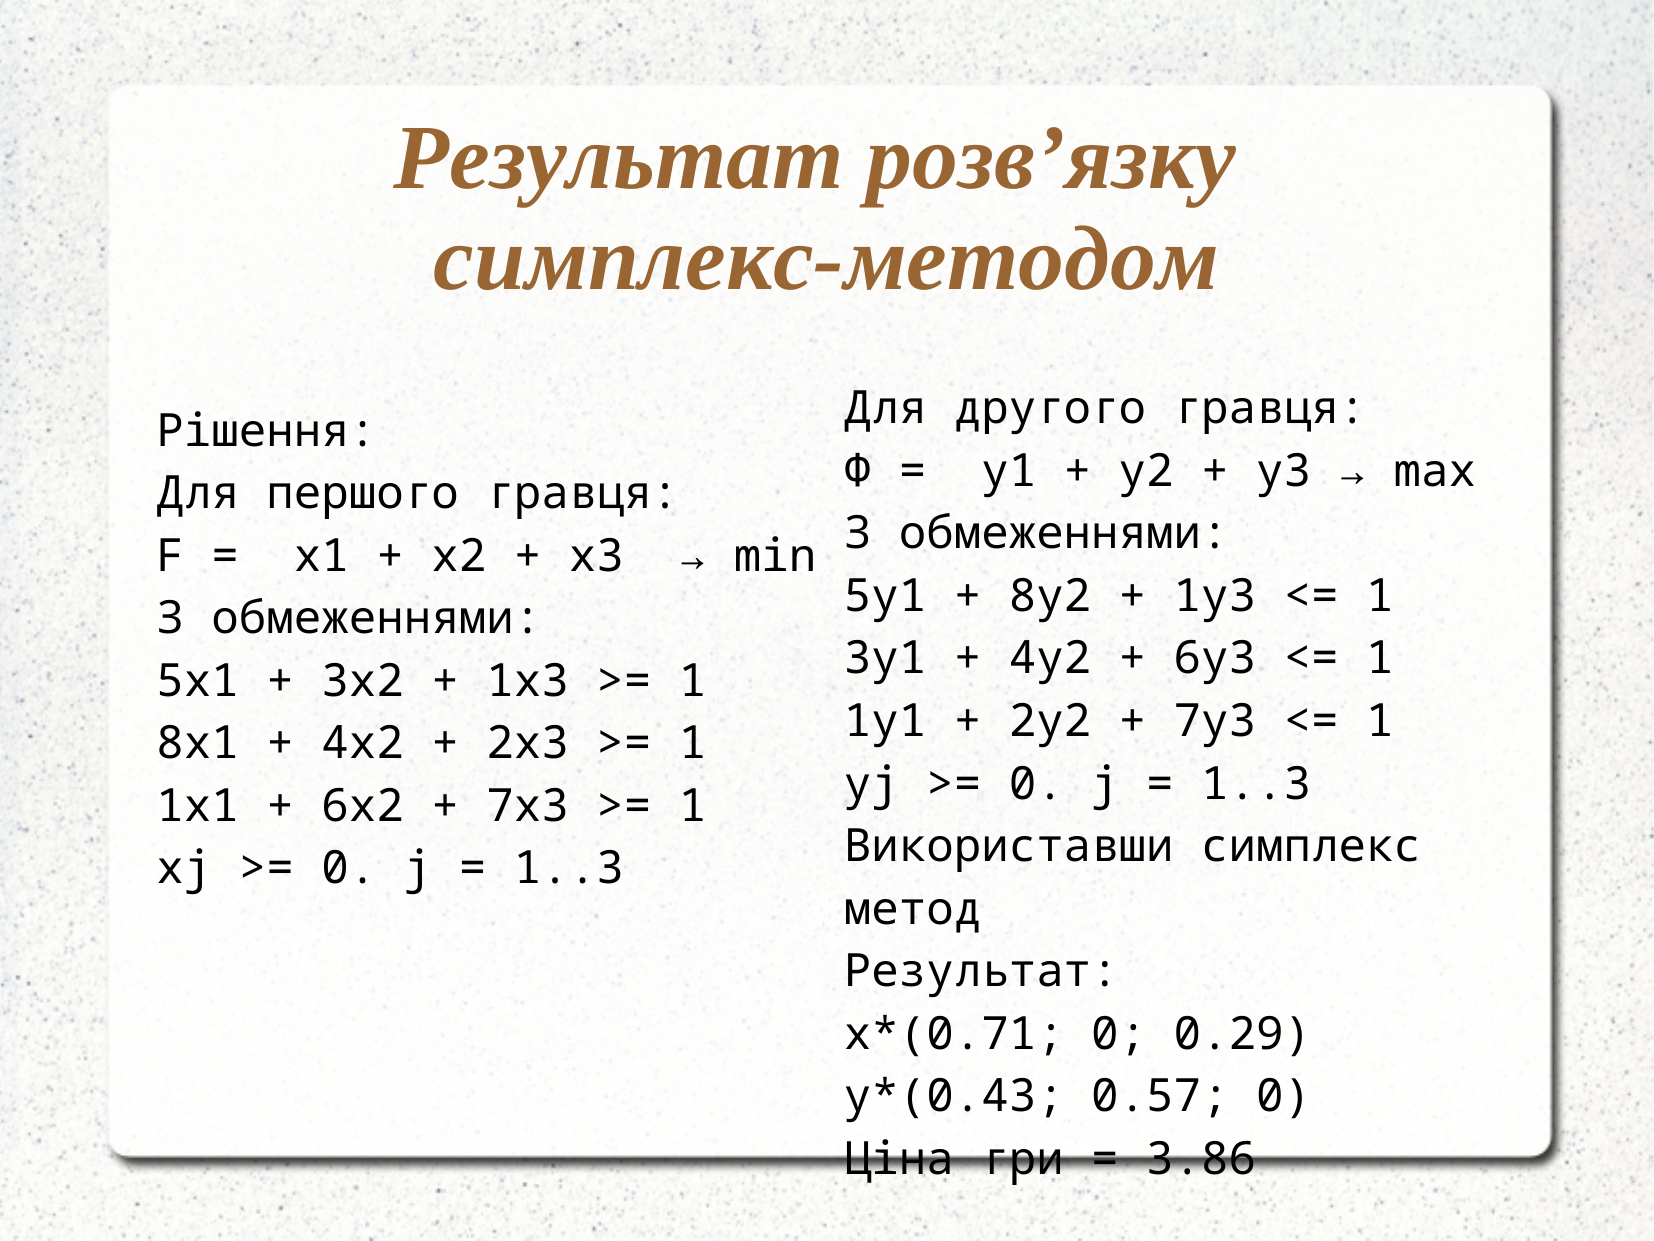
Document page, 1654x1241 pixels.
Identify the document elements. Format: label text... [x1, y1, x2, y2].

picture [0, 0, 1654, 1241]
title Результат розв’язку симплекс-методом [118, 106, 1536, 310]
text_box Рішення: Для першого гравця: F = x1 + x2 + x3 → min З обмеженнями: 5x1 + 3x2 + 1x3 >= 1 8x1 + 4x2 + 2x3 >= 1 1x1 + 6x2 + 7x3 >= 1 xj >= 0. j = 1..3 [141, 389, 910, 831]
text_box Для другого гравця: Ф = y1 + y2 + y3 → max З обмеженнями: 5y1 + 8y2 + 1y3 <= 1 3y1 + 4y2 + 6y3 <= 1 1y1 + 2y2 + 7y3 <= 1 yj >= 0. j = 1..3 Використавши симплекс метод Результат: x*(0.71; 0; 0.29) y*(0.43; 0.57; 0) Ціна гри = 3.86 [828, 367, 1524, 1075]
